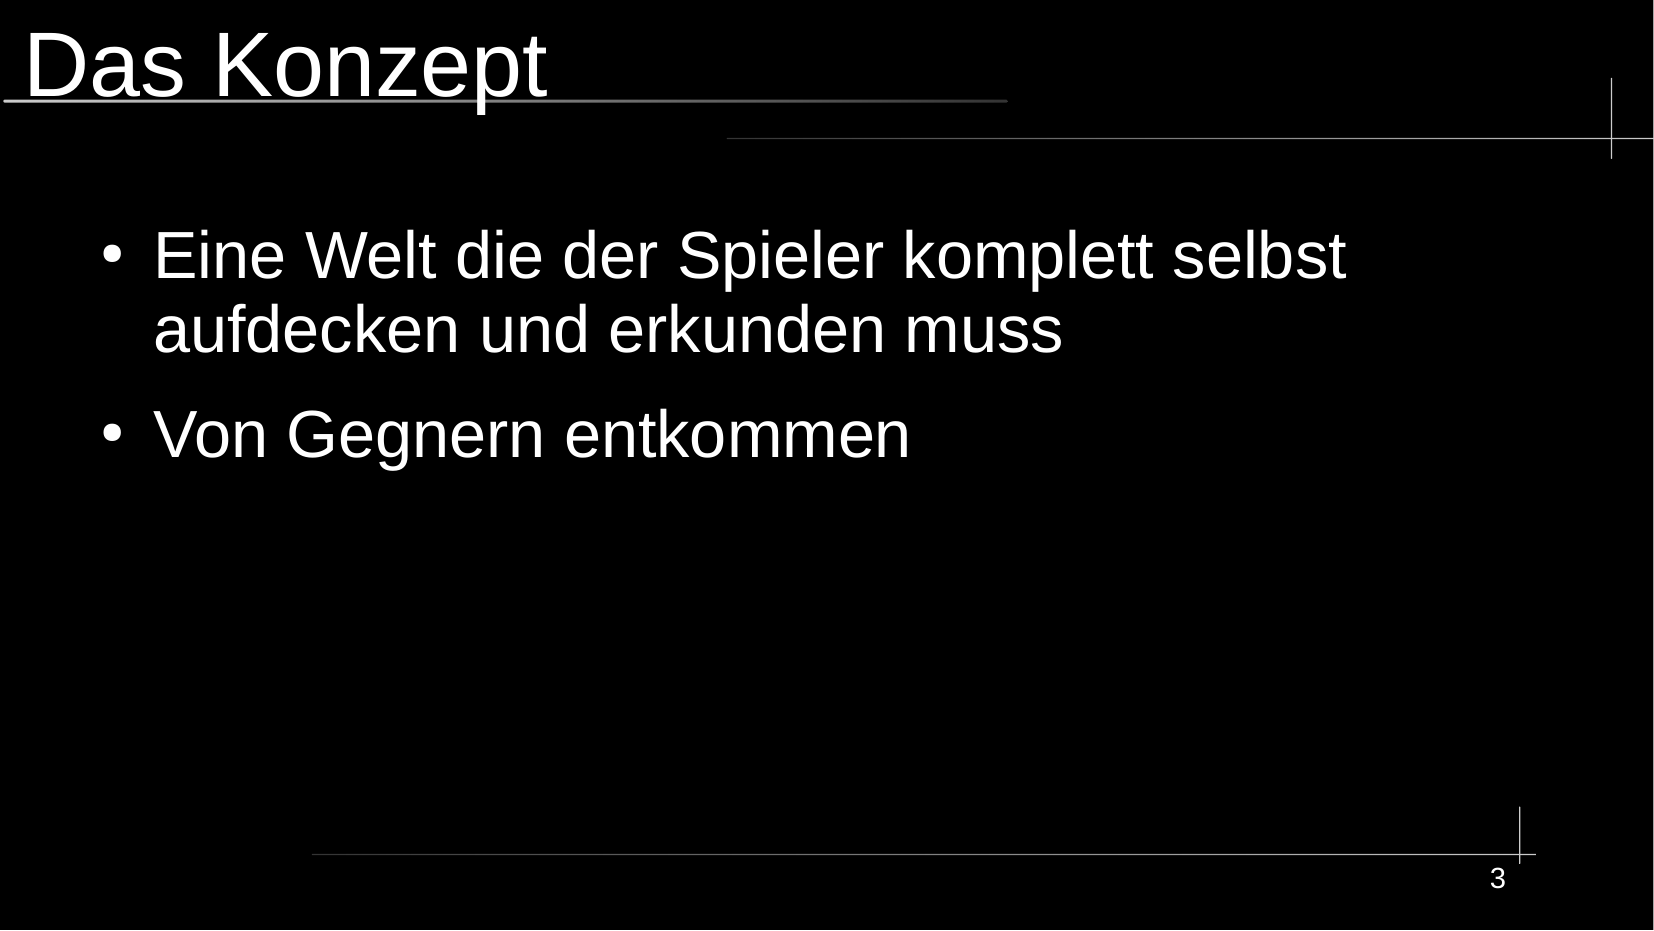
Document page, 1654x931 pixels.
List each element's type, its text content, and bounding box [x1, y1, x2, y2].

list Eine Welt die der Spieler komplett selbst aufdecken und erkunden muss Von Gegnern entkommen [82, 217, 1571, 758]
title Das Konzept [23, 11, 1589, 119]
